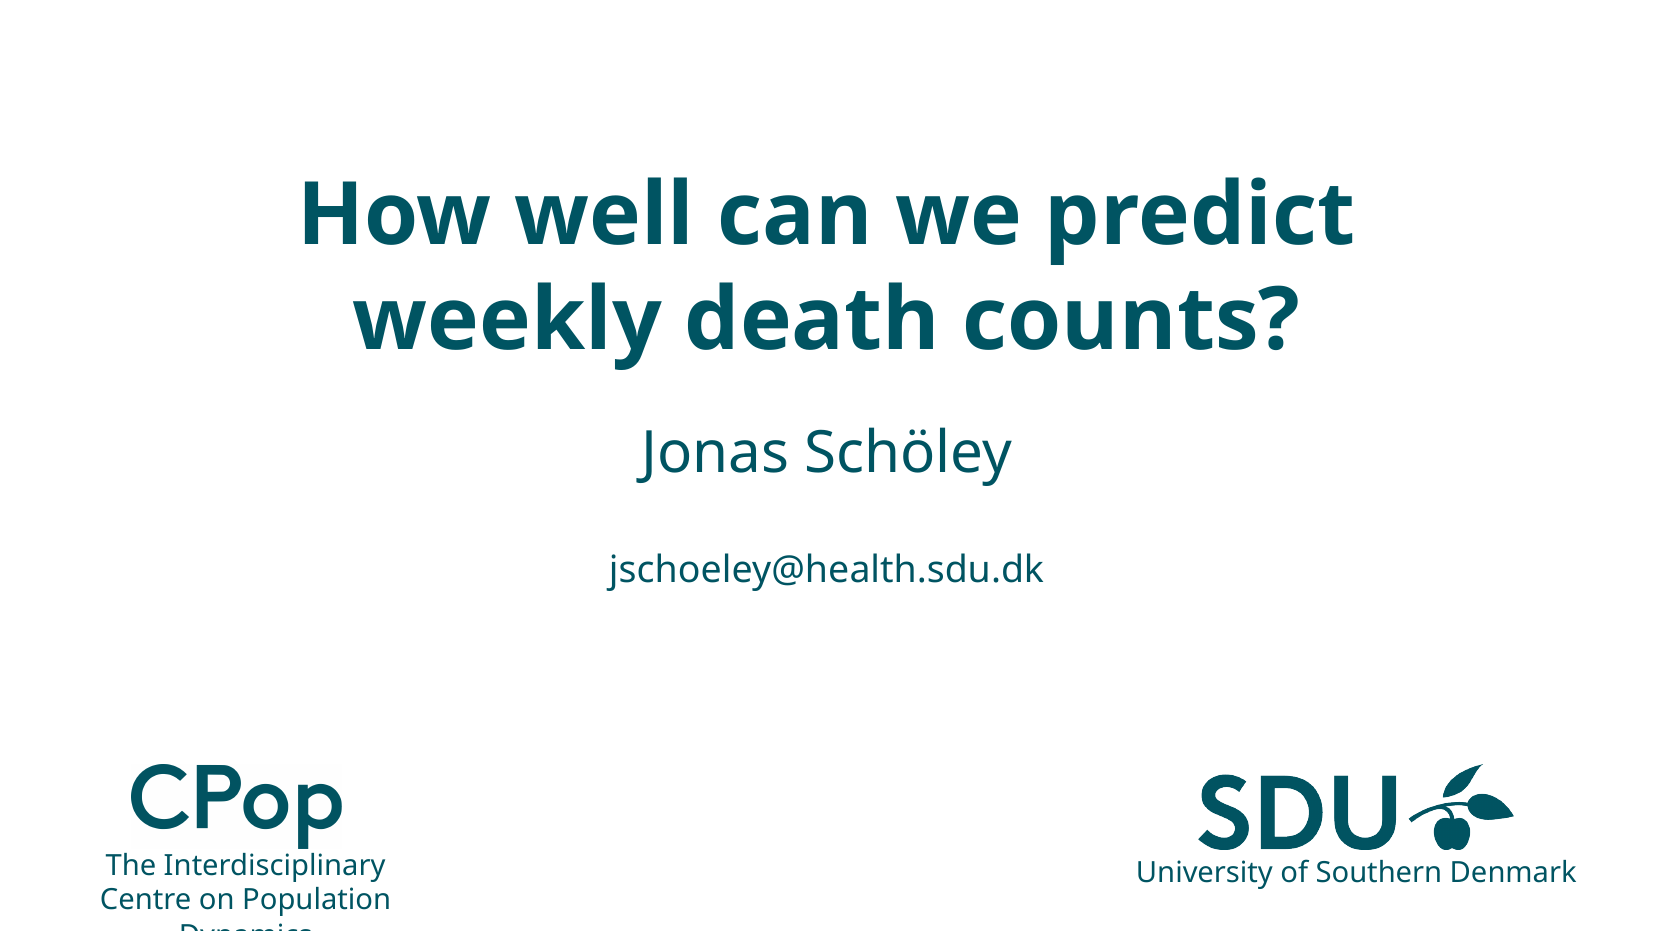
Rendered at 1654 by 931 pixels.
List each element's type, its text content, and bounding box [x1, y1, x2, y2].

picture [131, 764, 342, 849]
text_box jschoeley@health.sdu.dk [555, 522, 1098, 613]
picture [1198, 764, 1514, 850]
text_box University of Southern Denmark [1059, 837, 1654, 931]
title How well can we predict weekly death counts? [56, 198, 1598, 390]
text_box The Interdisciplinary Centre on Population Dynamics [56, 830, 436, 901]
subtitle Jonas Schöley [56, 399, 1598, 543]
